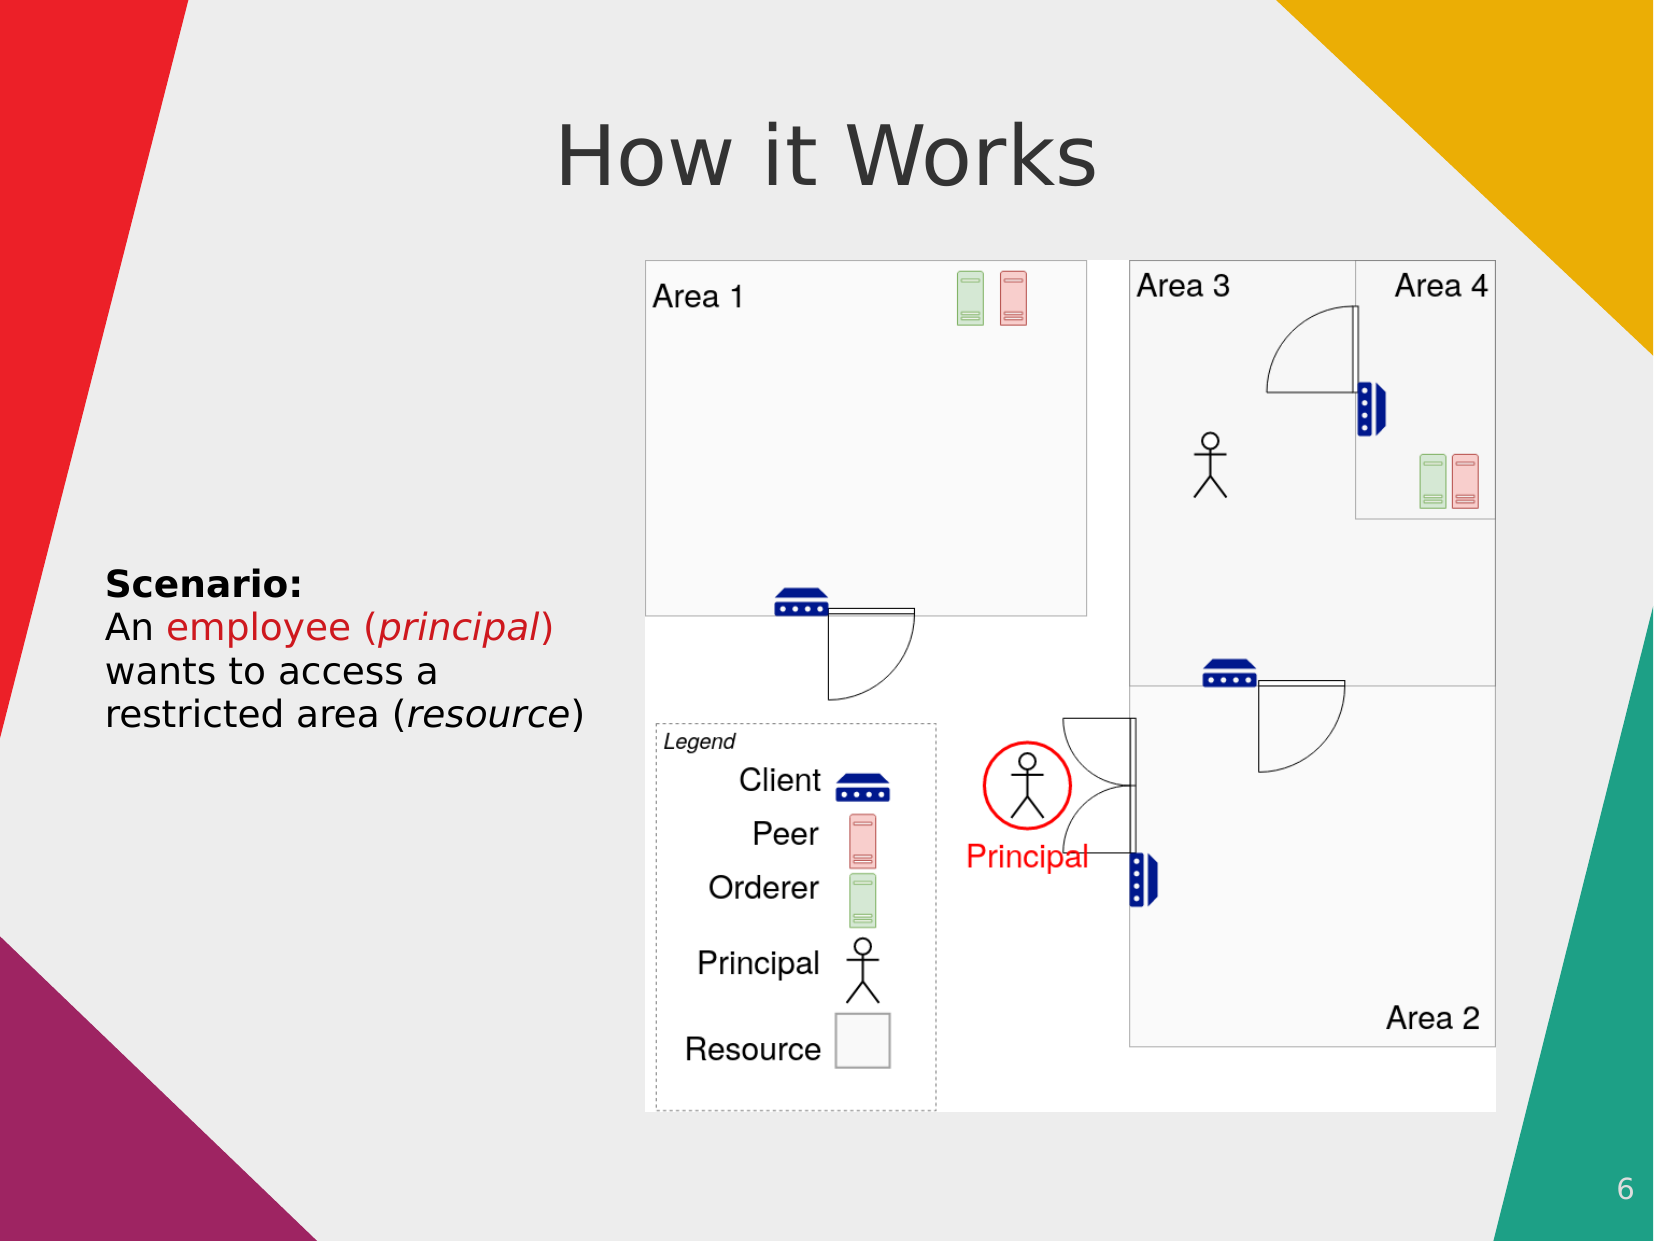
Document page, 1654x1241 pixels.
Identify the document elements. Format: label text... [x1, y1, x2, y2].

title How it Works [114, 58, 1539, 256]
picture [645, 260, 1496, 1112]
text_box Scenario: An employee (principal) wants to access a restricted area (resource) [90, 555, 601, 744]
